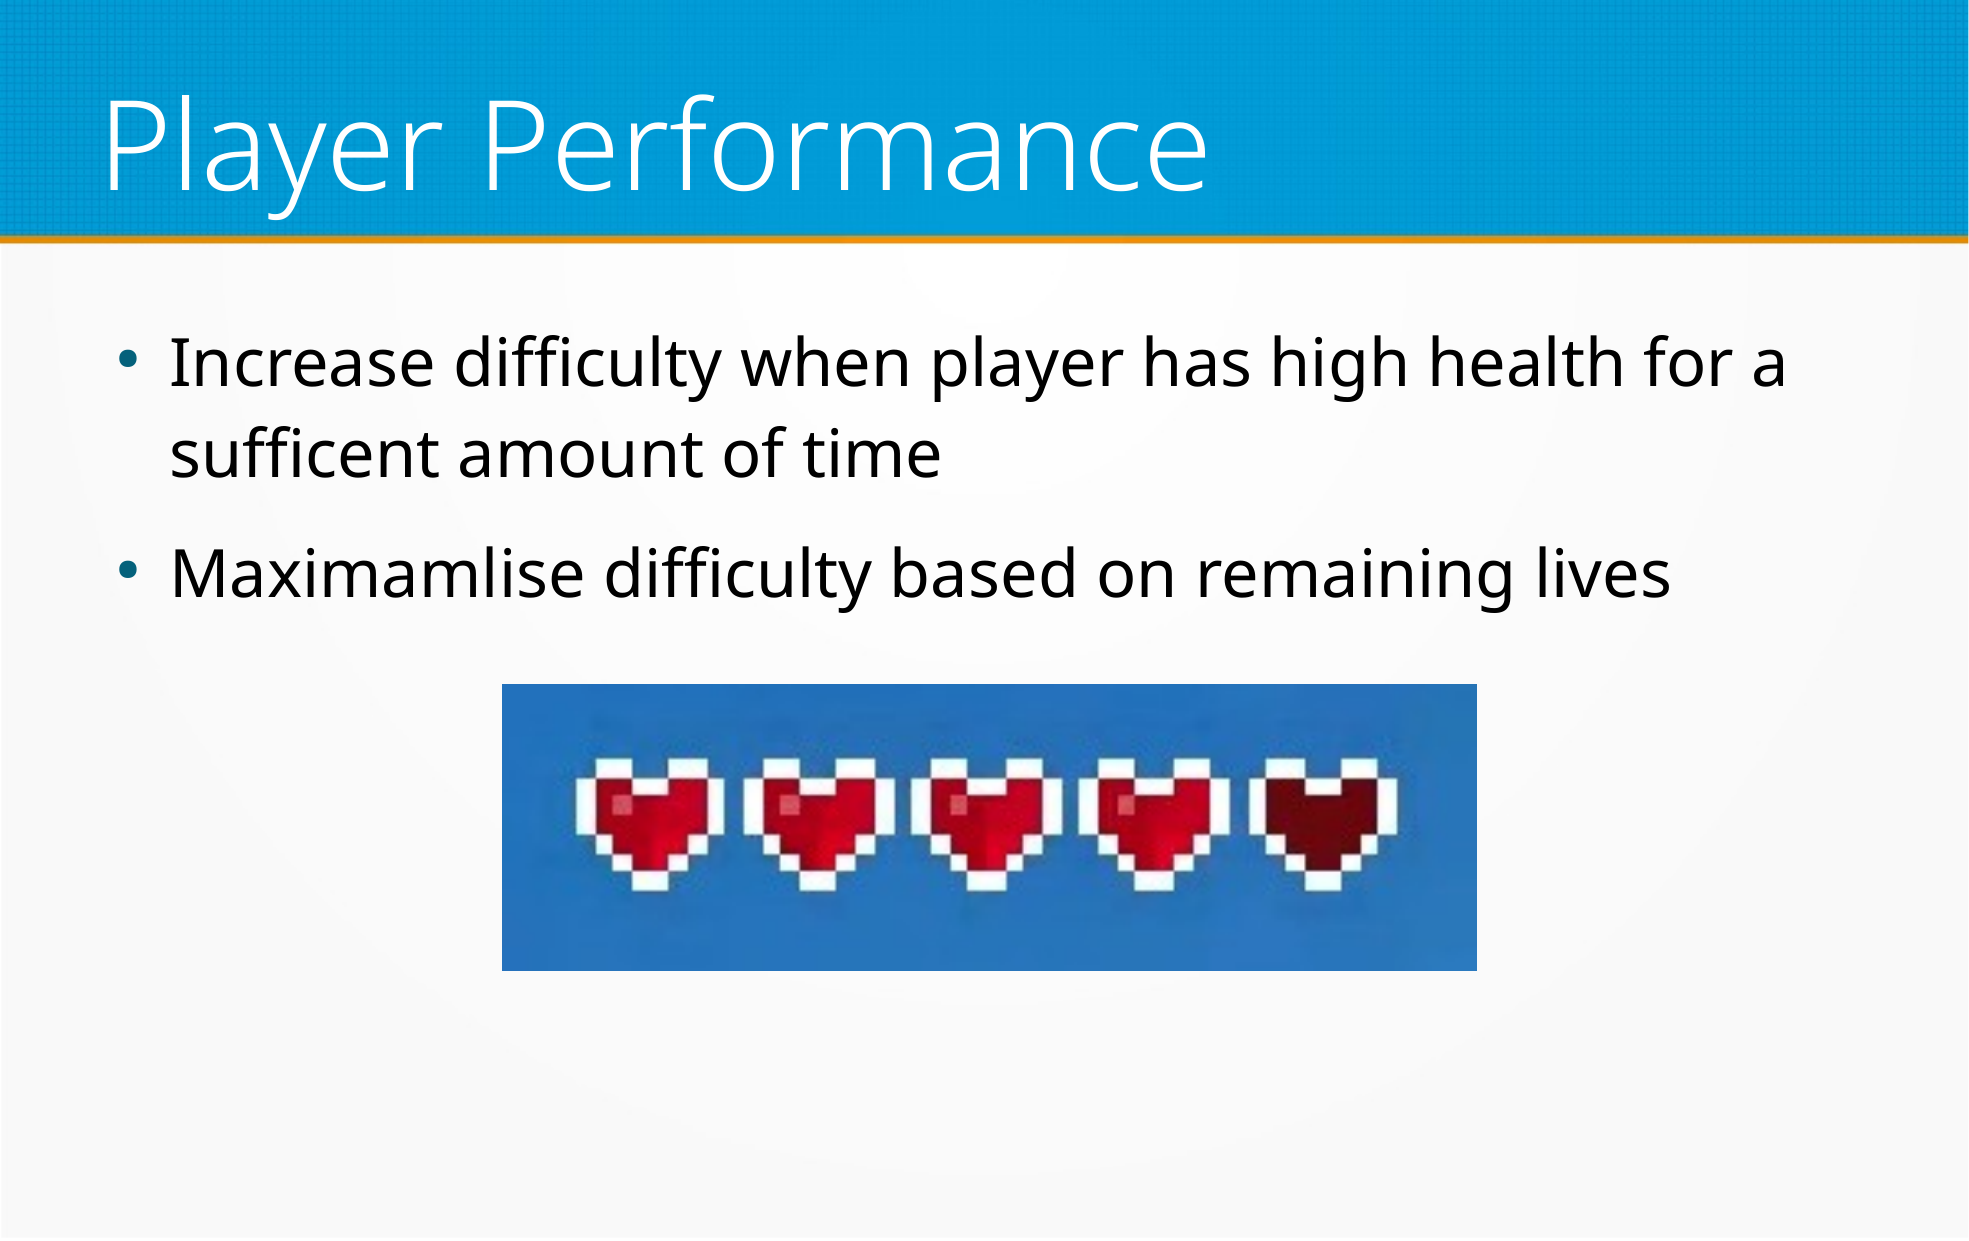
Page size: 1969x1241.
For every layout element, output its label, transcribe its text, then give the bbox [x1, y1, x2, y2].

list Increase difficulty when player has high health for a sufficent amount of time Maximamlise difficulty based on remaining lives [98, 315, 1861, 1081]
picture [0, 233, 1969, 1241]
title Player Performance [98, 19, 1870, 227]
